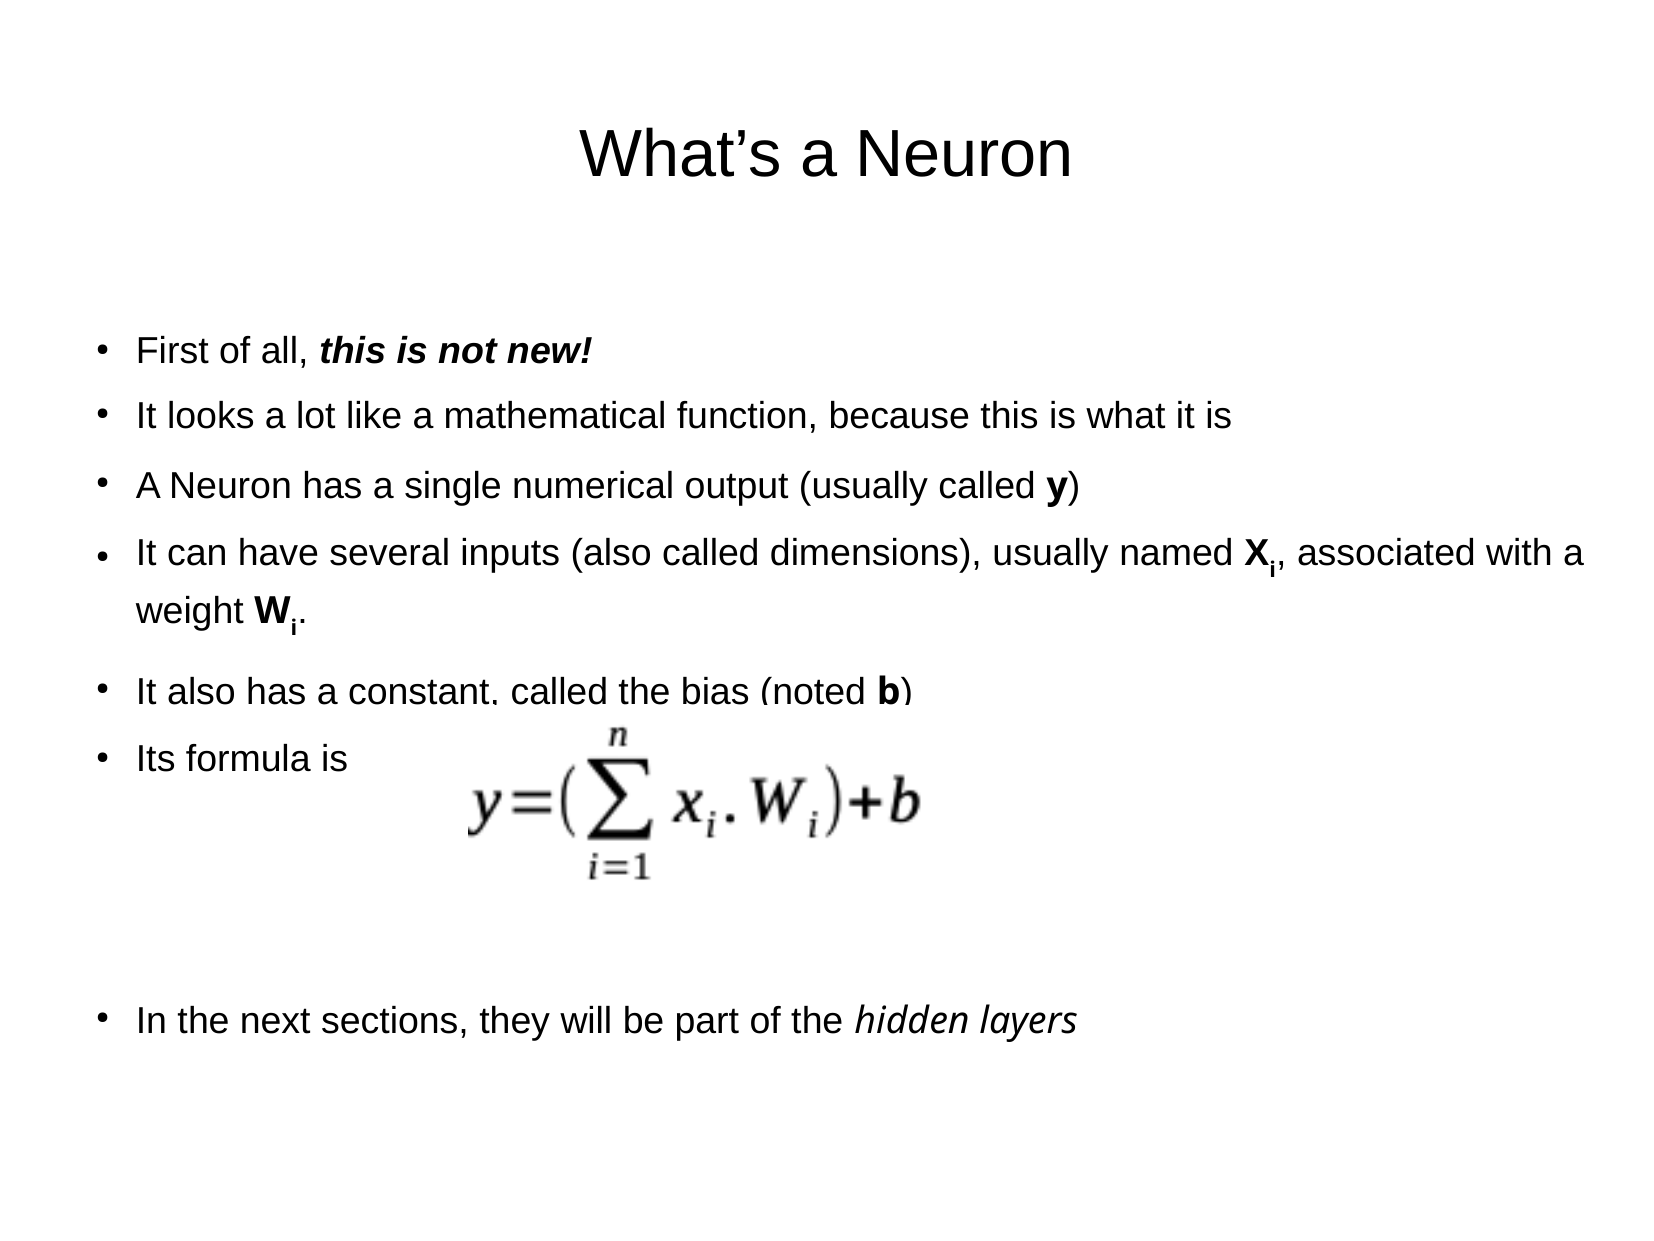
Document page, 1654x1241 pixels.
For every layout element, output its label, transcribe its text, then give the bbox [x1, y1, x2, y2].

list First of all, this is not new! It looks a lot like a mathematical function, because this is what it is A Neuron has a single numerical output (usually called y) It can have several inputs (also called dimensions), usually named Xi, associated with a weight Wi. It also has a constant, called the bias (noted b) Its formula is In the next sections, they will be part of the hidden layers [82, 330, 1591, 1050]
title What’s a Neuron [82, 49, 1571, 257]
picture [468, 705, 939, 914]
